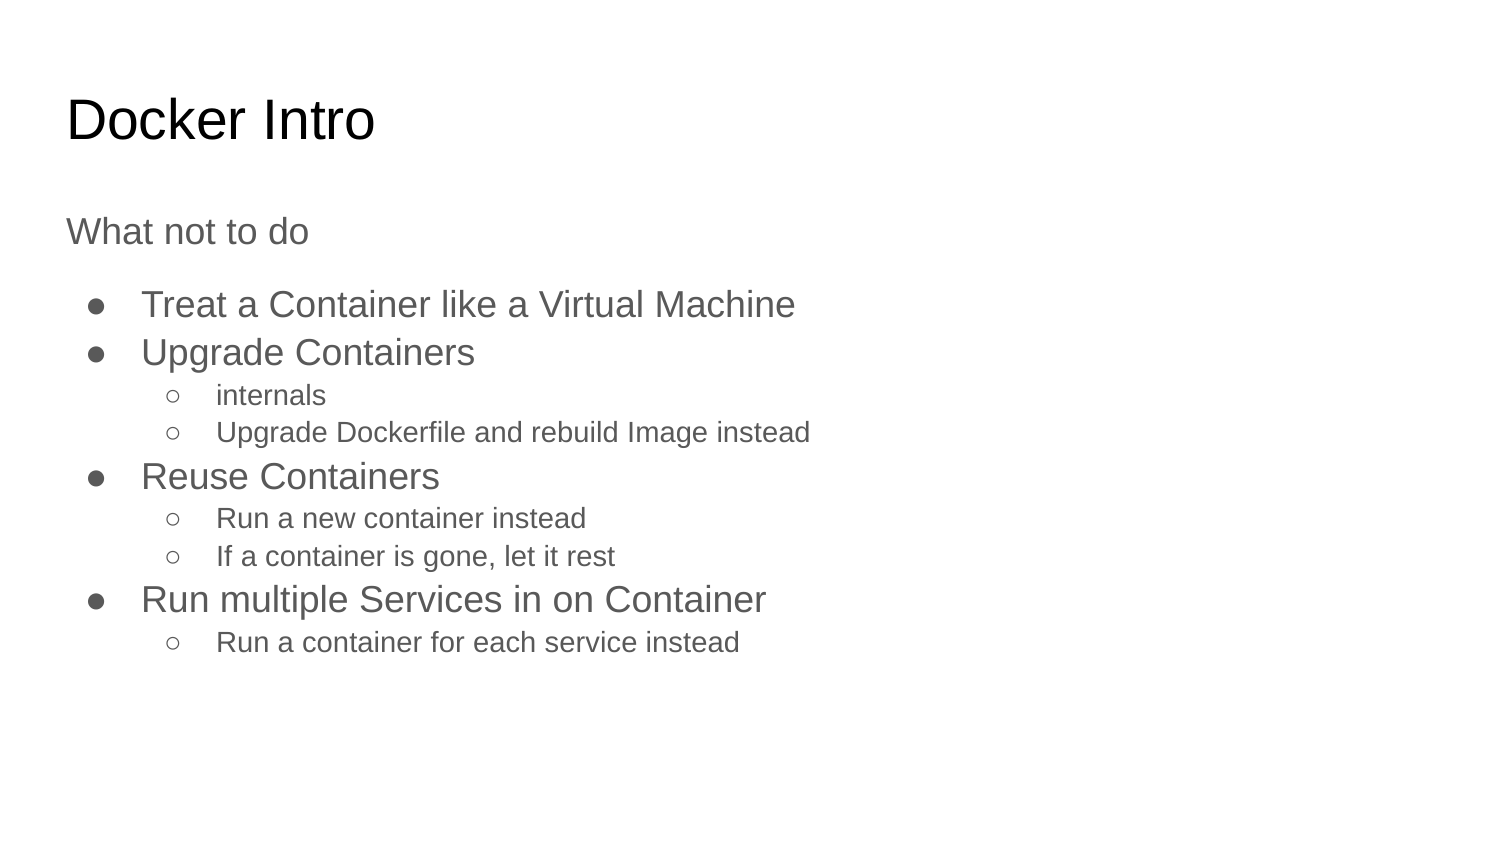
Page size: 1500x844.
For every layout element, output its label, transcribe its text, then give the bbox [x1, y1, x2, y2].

list What not to do Treat a Container like a Virtual Machine Upgrade Containers internals Upgrade Dockerfile and rebuild Image instead Reuse Containers Run a new container instead If a container is gone, let it rest Run multiple Services in on Container Run a container for each service instead [51, 189, 1449, 750]
title Docker Intro [51, 72, 1449, 167]
